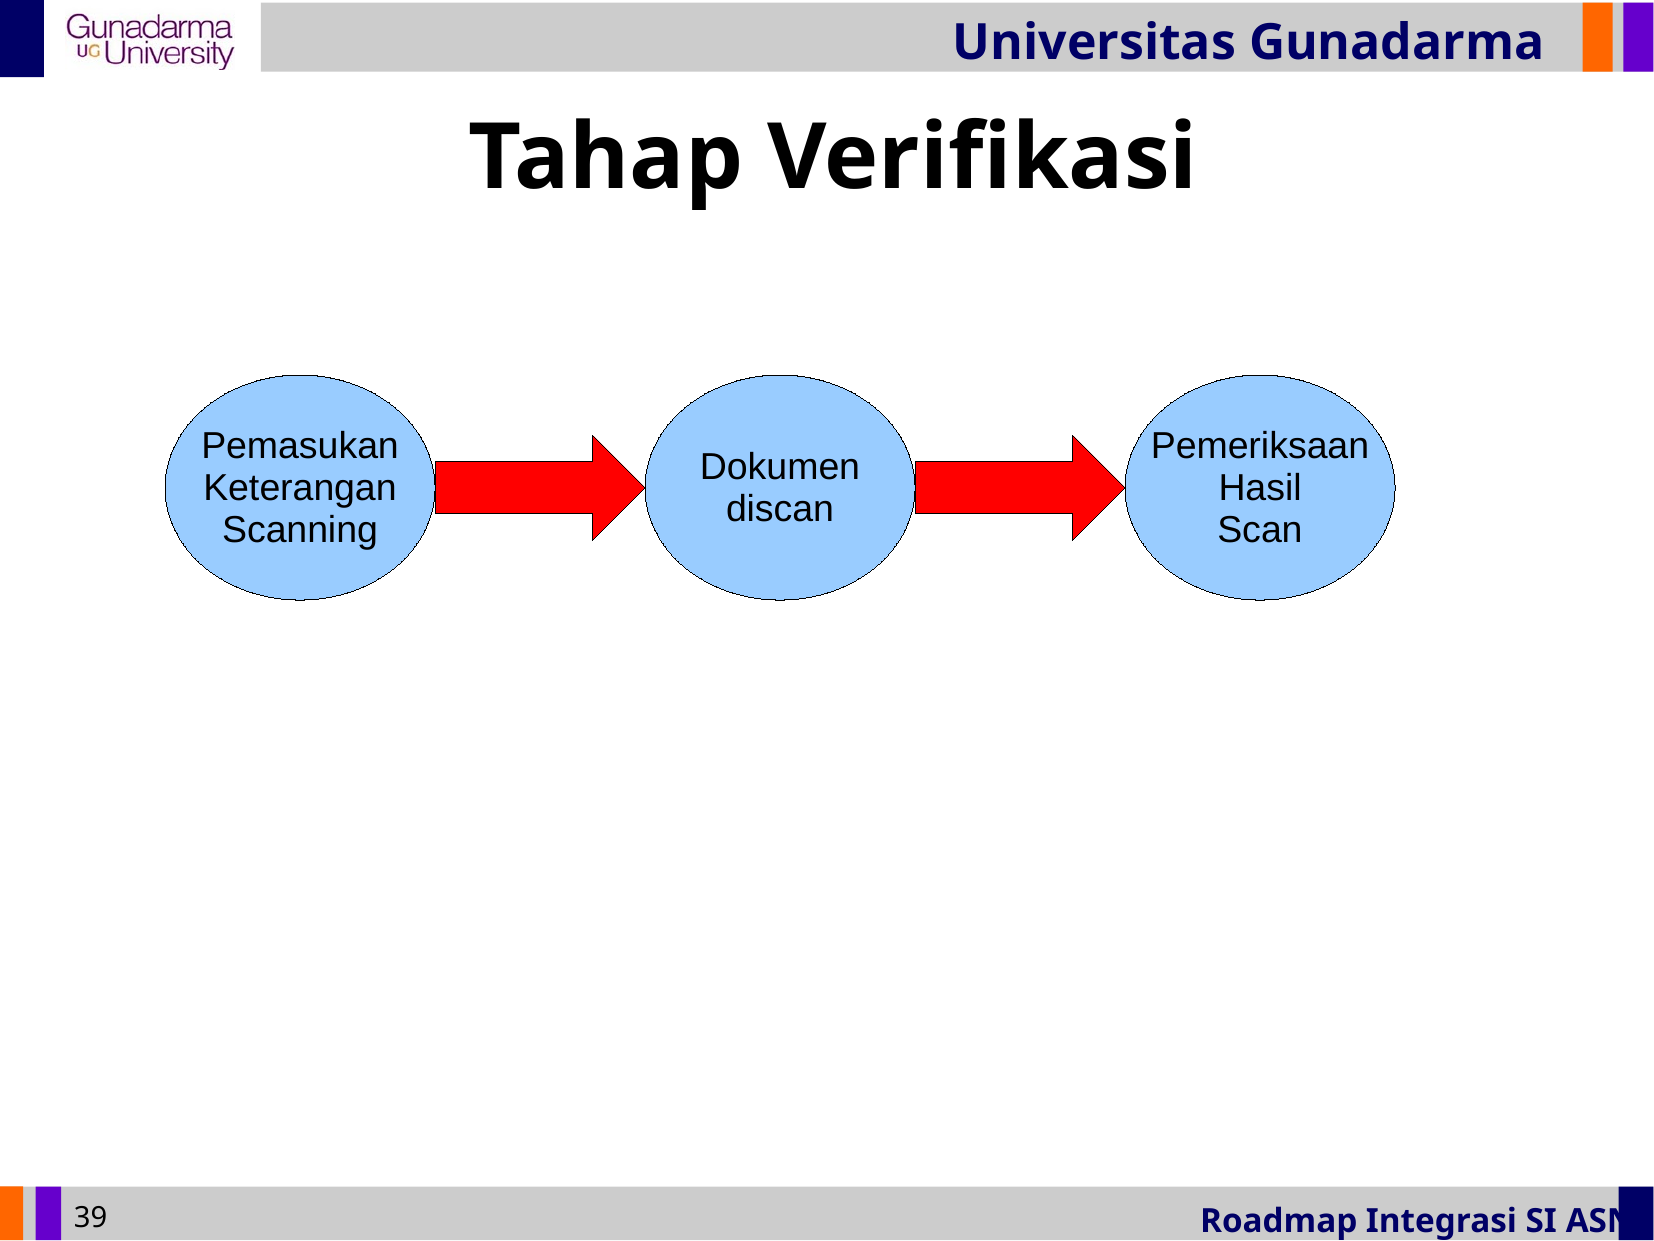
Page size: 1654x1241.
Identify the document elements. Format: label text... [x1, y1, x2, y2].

text_box Pemasukan Keterangan Scanning [165, 375, 435, 601]
title Tahap Verifikasi [77, 90, 1591, 217]
text_box Dokumen discan [645, 375, 915, 601]
text_box [435, 435, 646, 541]
text_box Pemeriksaan Hasil Scan [1125, 375, 1396, 601]
picture [65, 0, 235, 70]
text_box [915, 435, 1126, 541]
